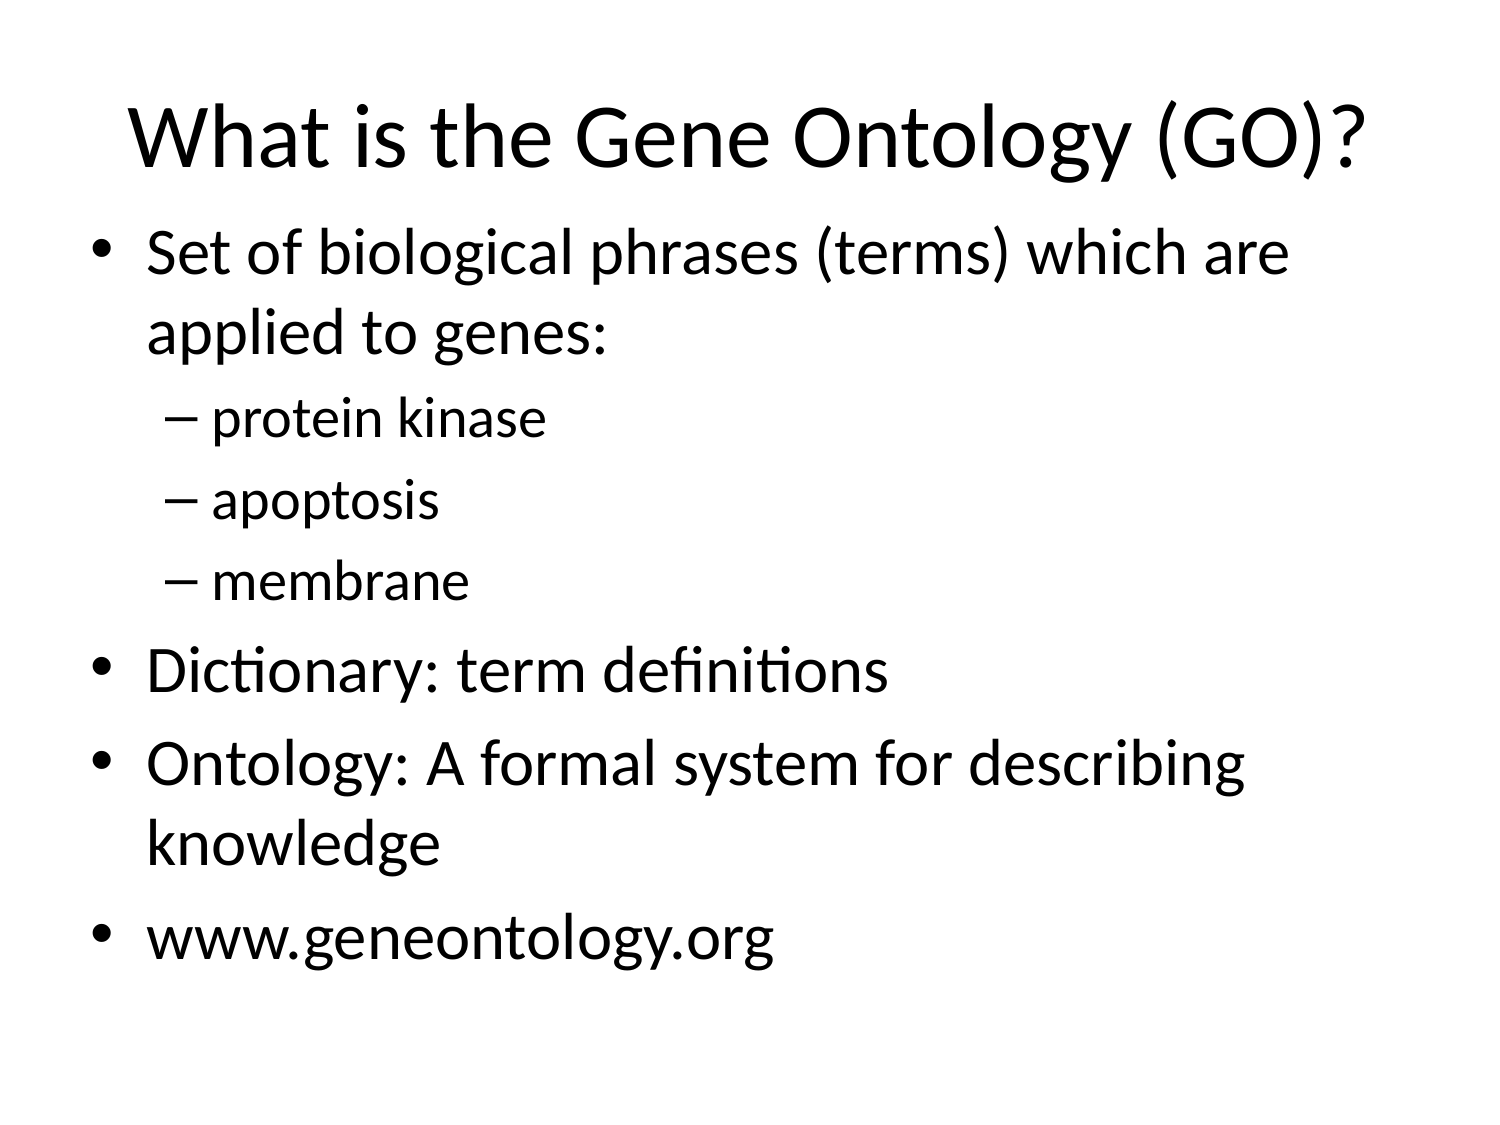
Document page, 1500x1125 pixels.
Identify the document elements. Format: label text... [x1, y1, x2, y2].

list Set of biological phrases (terms) which are applied to genes: protein kinase apoptosis membrane Dictionary: term definitions Ontology: A formal system for describing knowledge www.geneontology.org [75, 200, 1425, 1005]
title What is the Gene Ontology (GO)? [31, 37, 1469, 225]
